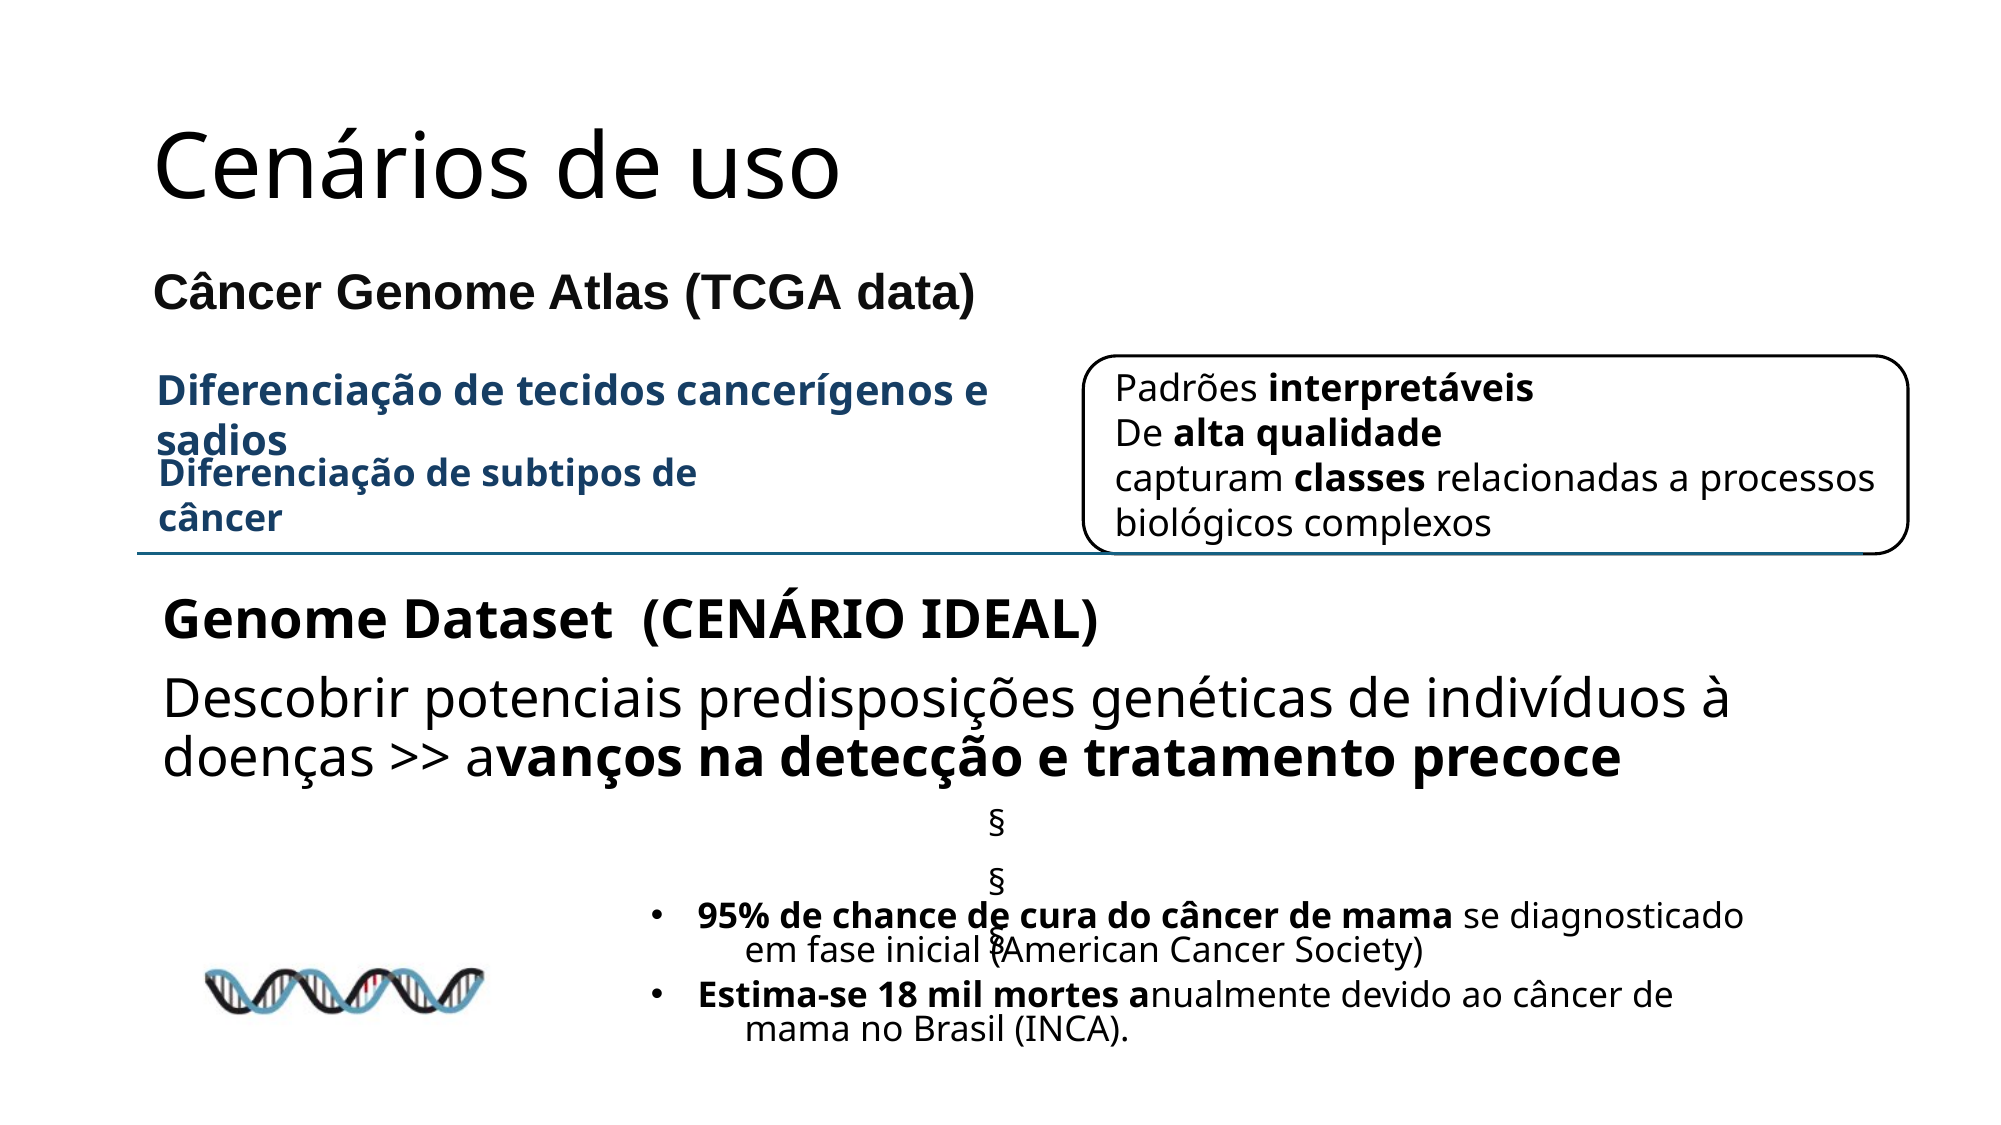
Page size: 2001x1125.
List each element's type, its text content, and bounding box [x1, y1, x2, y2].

list Genome Dataset (CENÁRIO IDEAL) Descobrir potenciais predisposições genéticas de indivíduos à doenças >> avanços na detecção e tratamento precoce [147, 584, 1873, 892]
text_box Diferenciação de subtipos de câncer [143, 441, 814, 503]
text_box [1083, 423, 1099, 549]
text_box Padrões interpretáveis De alta qualidade capturam classes relacionadas a processos biológicos complexos [1099, 356, 1923, 554]
text_box Câncer Genome Atlas (TCGA data) [137, 252, 1007, 389]
picture [160, 922, 545, 1062]
text_box Diferenciação de tecidos cancerígenos e sadios [141, 356, 1099, 423]
text_box 95% de chance de cura do câncer de mama se diagnosticado em fase inicial (American Cancer Society) Estima-se 18 mil mortes anualmente devido ao câncer de mama no Brasil (INCA). [560, 894, 1791, 1103]
title Cenários de uso [137, 59, 1863, 278]
